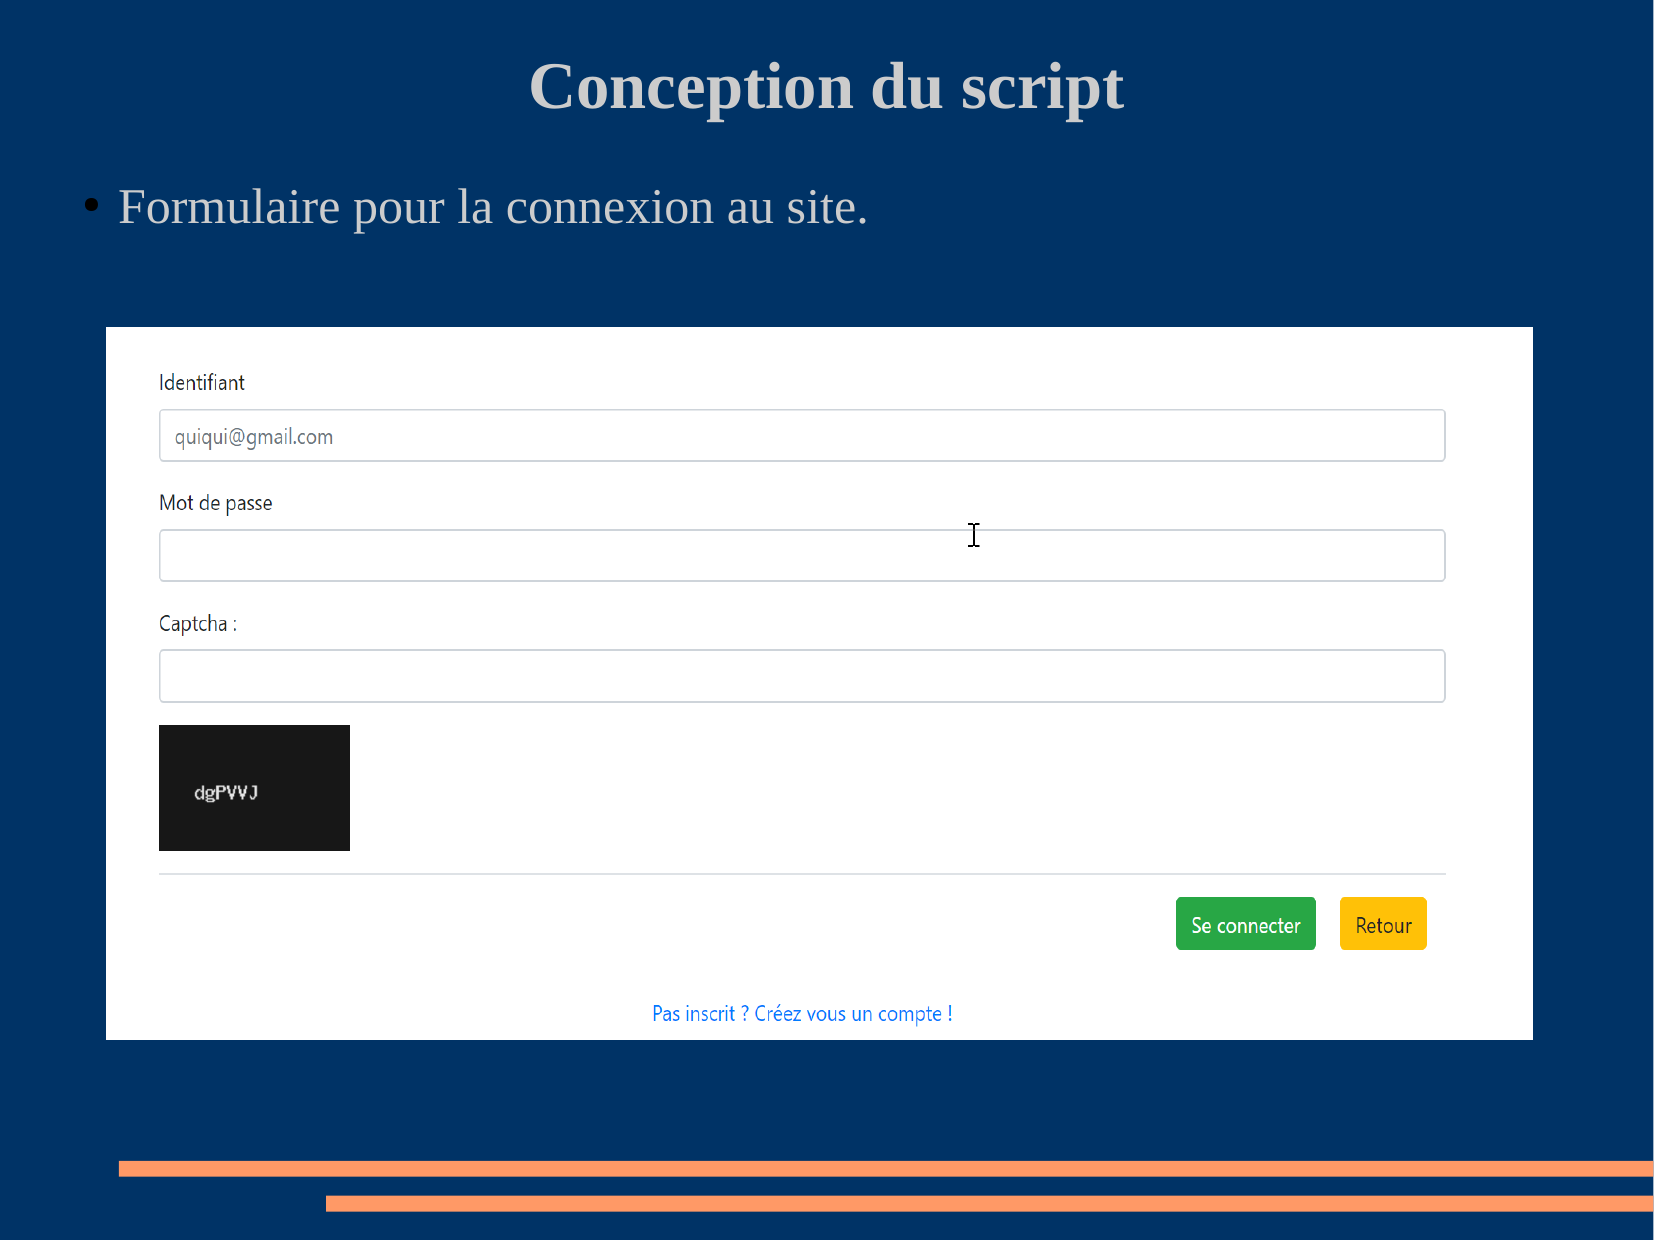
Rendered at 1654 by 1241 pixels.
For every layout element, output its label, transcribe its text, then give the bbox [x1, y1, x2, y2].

subtitle Conception du script Formulaire pour la connexion au site. [82, 49, 1571, 1109]
